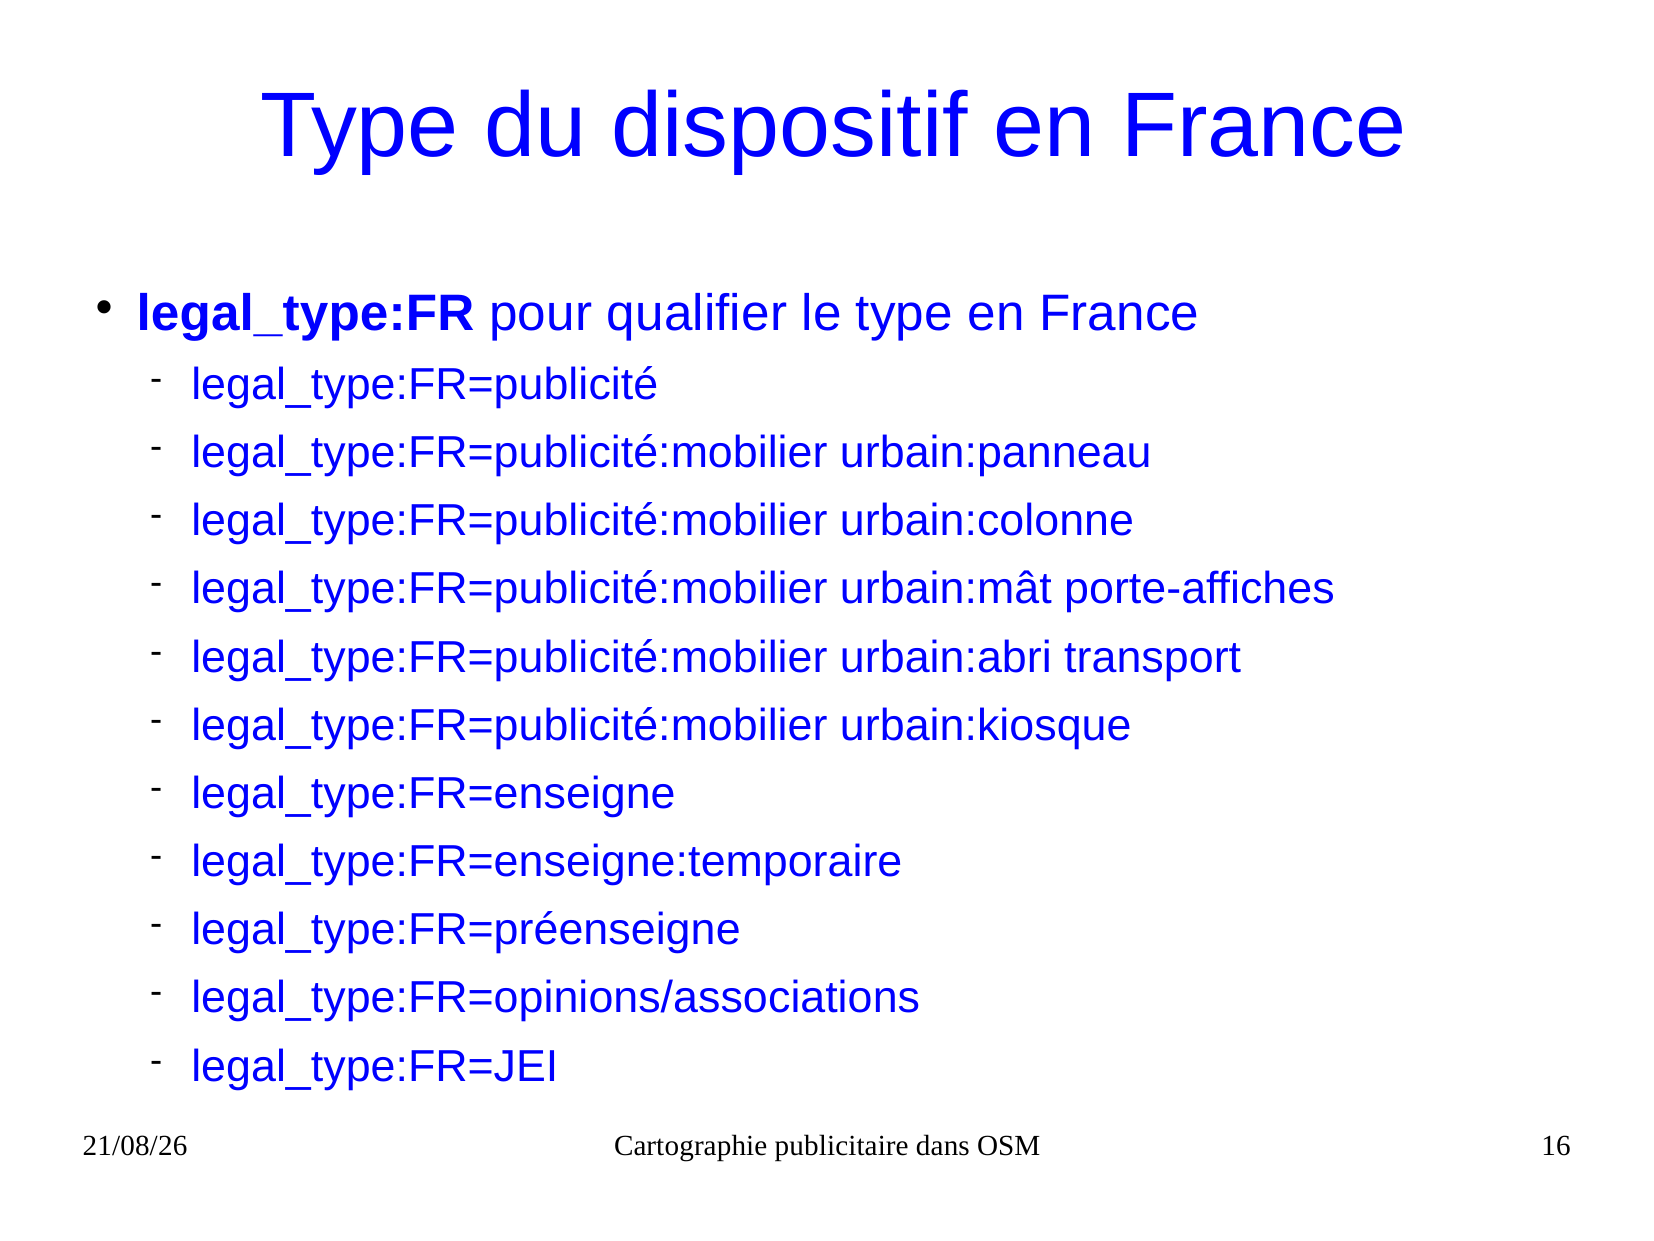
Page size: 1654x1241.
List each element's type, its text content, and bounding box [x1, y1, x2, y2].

title Type du dispositif en France [90, 19, 1579, 225]
list legal_type:FR pour qualifier le type en France legal_type:FR=publicité legal_type:FR=publicité:mobilier urbain:panneau legal_type:FR=publicité:mobilier urbain:colonne legal_type:FR=publicité:mobilier urbain:mât porte-affiches legal_type:FR=publicité:mobilier urbain:abri transport legal_type:FR=publicité:mobilier urbain:kiosque legal_type:FR=enseigne legal_type:FR=enseigne:temporaire legal_type:FR=préenseigne legal_type:FR=opinions/associations legal_type:FR=JEI [82, 195, 1571, 1096]
